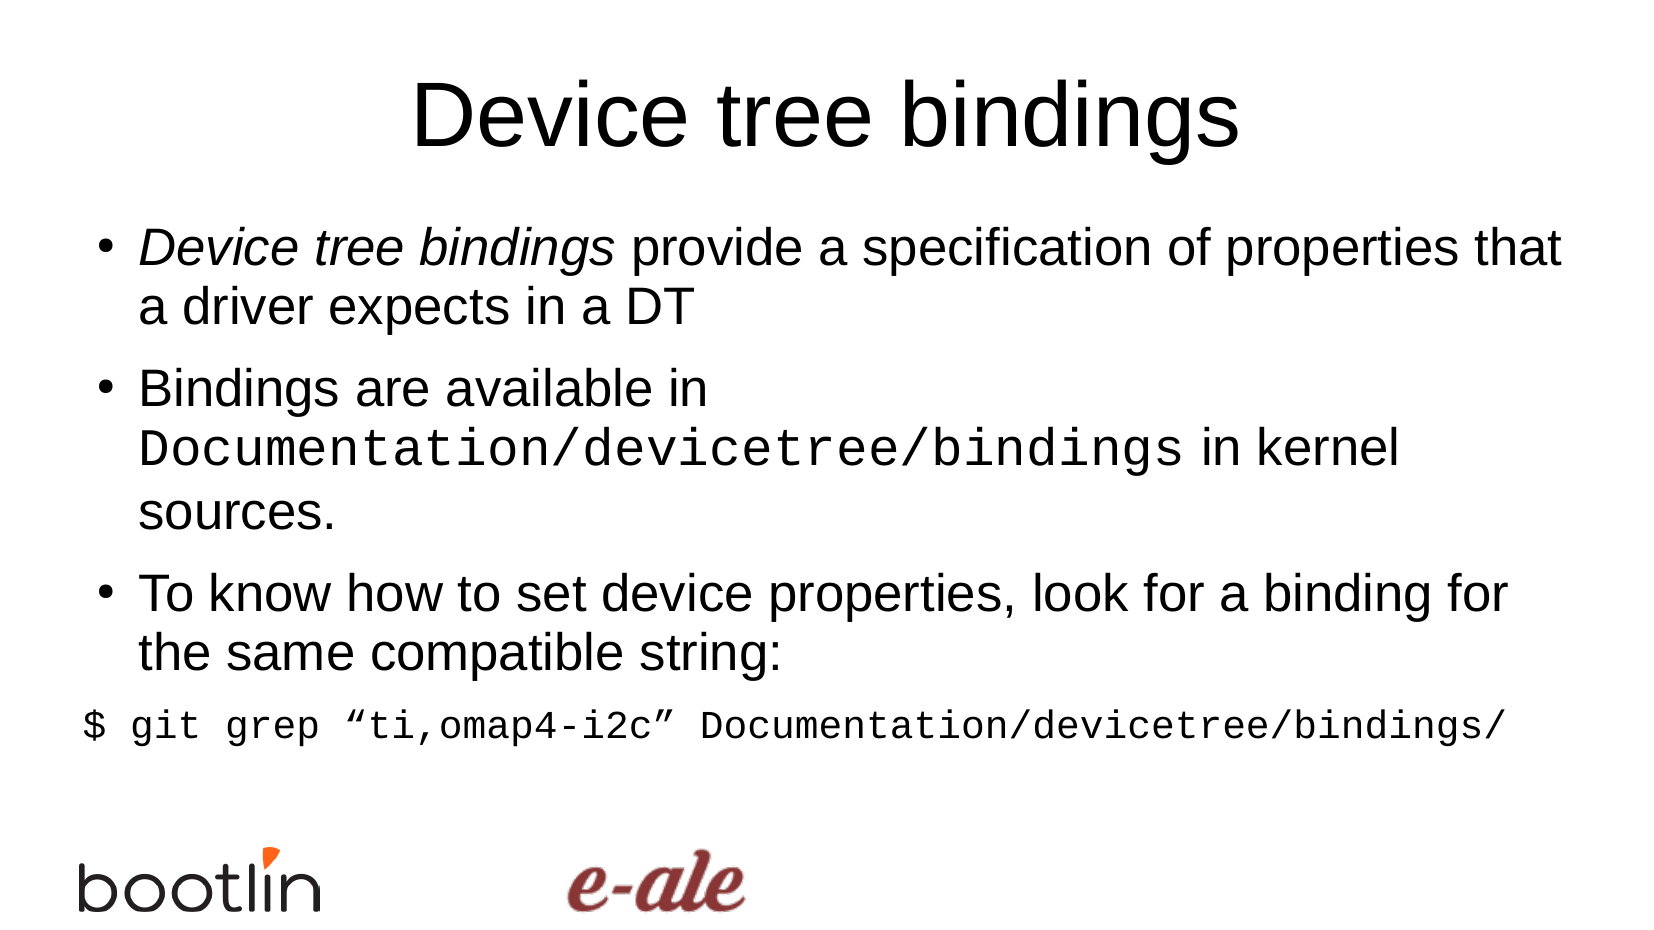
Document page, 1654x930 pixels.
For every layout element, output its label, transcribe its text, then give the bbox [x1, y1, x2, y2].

list Device tree bindings provide a specification of properties that a driver expects in a DT Bindings are available in Documentation/devicetree/bindings in kernel sources. To know how to set device properties, look for a binding for the same compatible string: $ git grep “ti,omap4-i2c” Documentation/devicetree/bindings/ [82, 217, 1571, 757]
title Device tree bindings [82, 37, 1571, 193]
picture [565, 847, 749, 915]
picture [79, 847, 320, 912]
